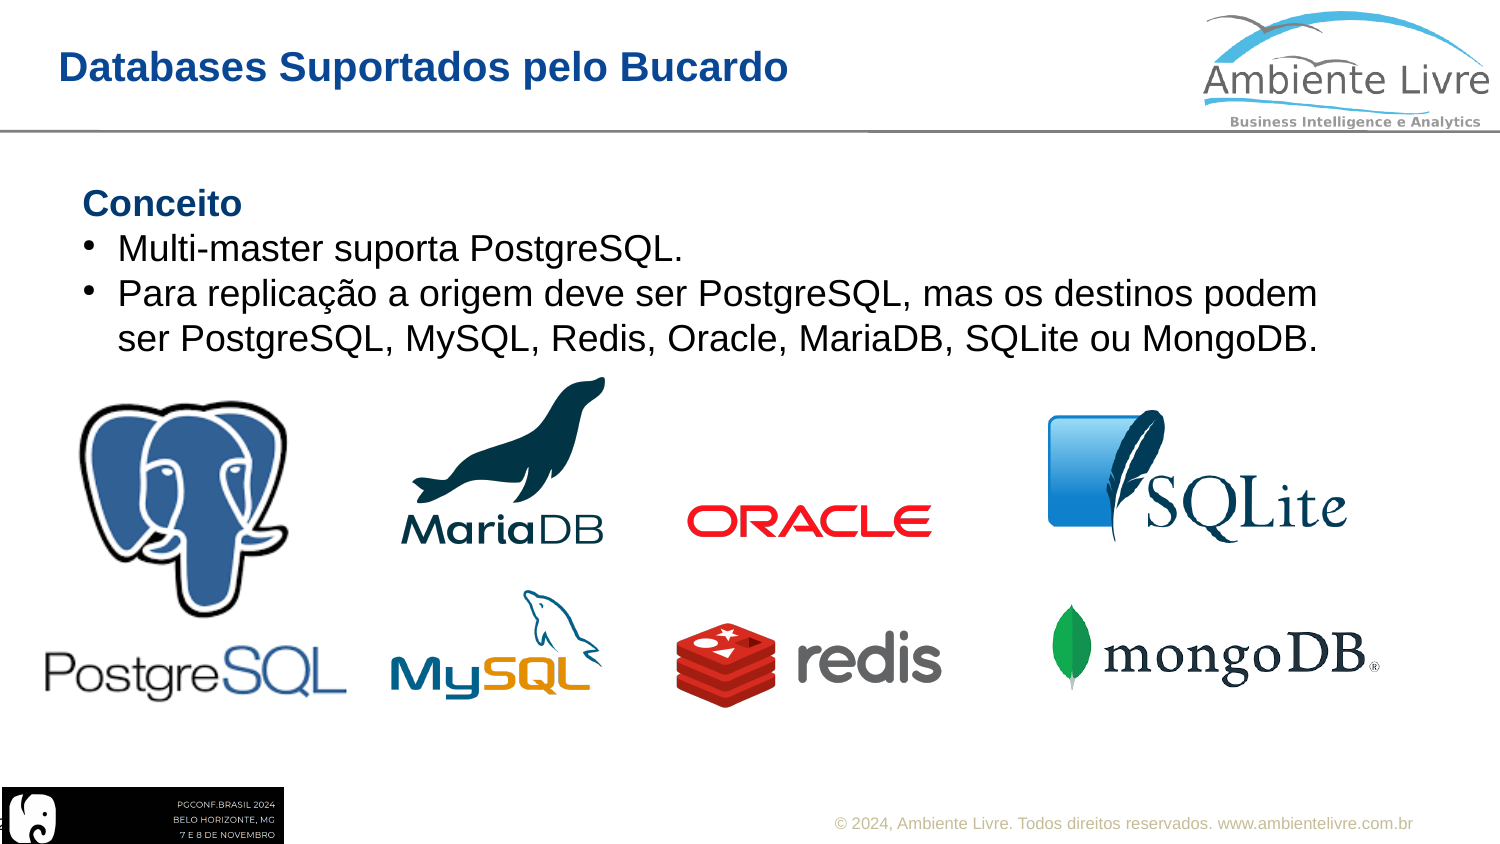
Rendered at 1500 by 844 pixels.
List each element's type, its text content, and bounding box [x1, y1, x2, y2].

picture [637, 451, 981, 780]
picture [16, 368, 1355, 753]
text_box Conceito Multi-master suporta PostgreSQL. Para replicação a origem deve ser PostgreSQL, mas os destinos podem ser PostgreSQL, MySQL, Redis, Oracle, MariaDB, SQLite ou MongoDB. [67, 171, 1382, 367]
title Databases Suportados pelo Bucardo [43, 8, 1127, 129]
picture [1050, 602, 1381, 691]
picture [2, 787, 284, 844]
picture [1203, 11, 1489, 129]
